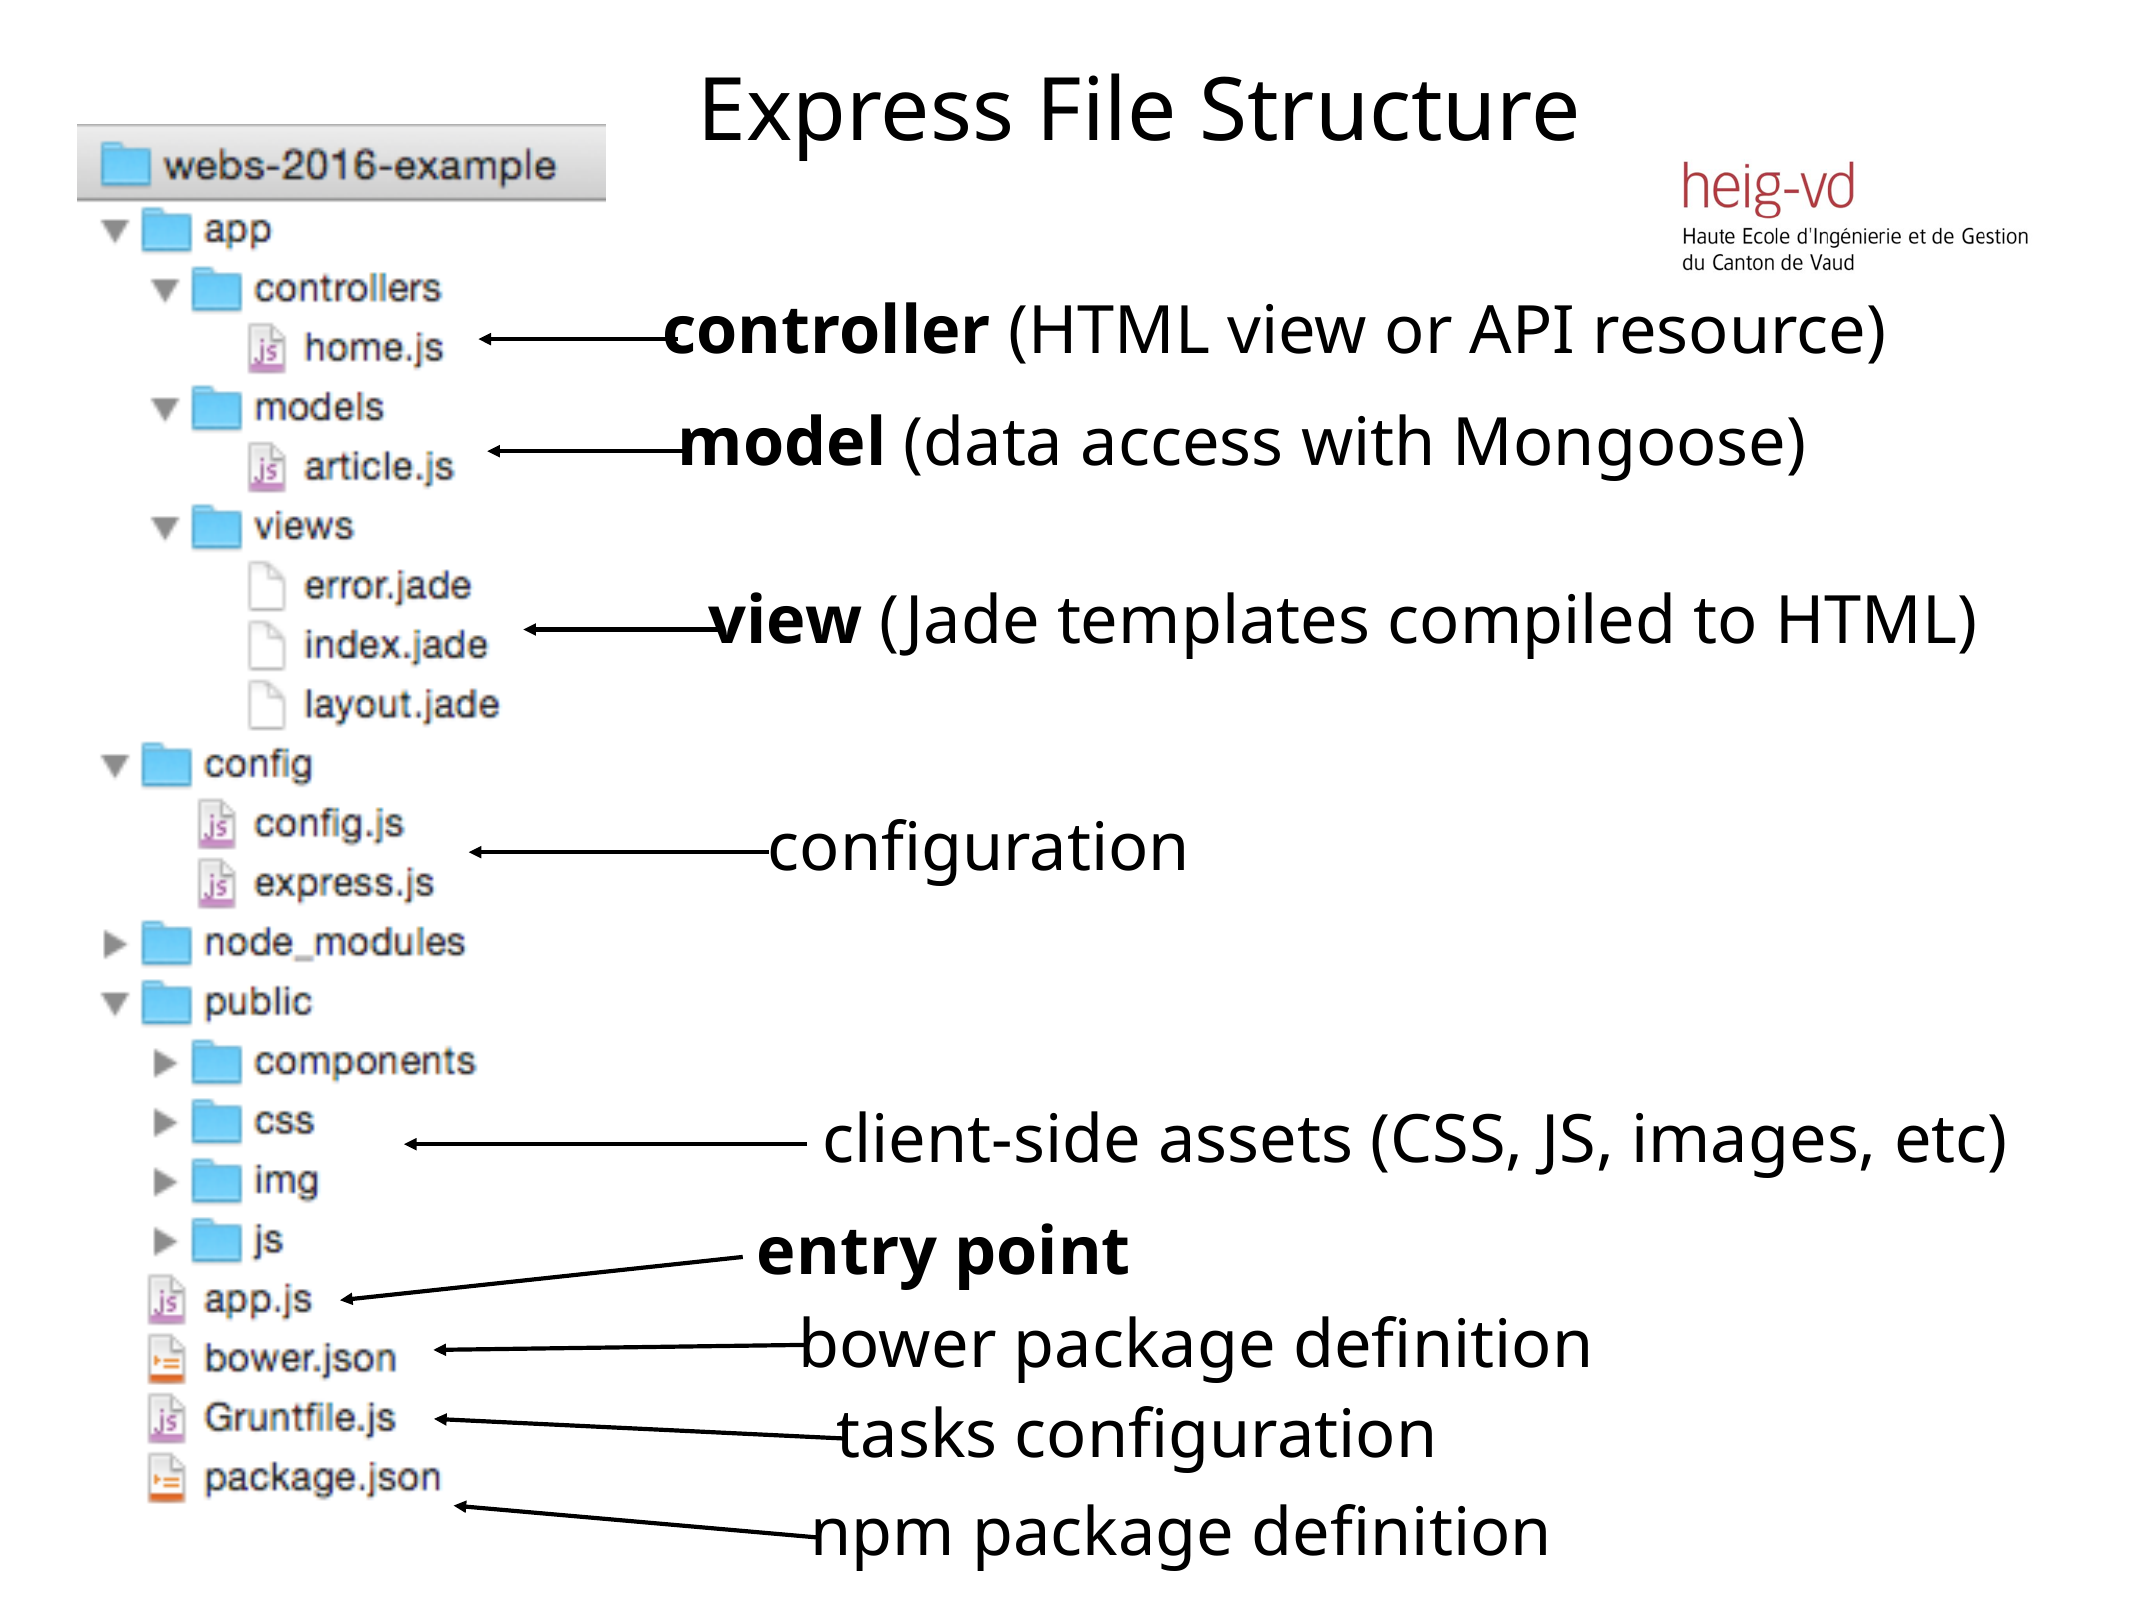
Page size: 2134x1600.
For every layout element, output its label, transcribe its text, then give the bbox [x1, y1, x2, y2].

text_box client-side assets (CSS, JS, images, etc) [814, 1087, 2018, 1184]
text_box configuration [759, 795, 1200, 893]
text_box Express File Structure [689, 44, 1589, 167]
picture [77, 124, 606, 1532]
picture [1672, 149, 2036, 284]
text_box tasks configuration [828, 1389, 1447, 1480]
text_box entry point [748, 1199, 1140, 1297]
text_box view (Jade templates compiled to HTML) [700, 568, 1987, 666]
text_box npm package definition [802, 1480, 1562, 1578]
text_box model (data access with Mongoose) [669, 390, 1817, 488]
text_box controller (HTML view or API resource) [654, 278, 1896, 376]
text_box bower package definition [790, 1292, 1603, 1389]
